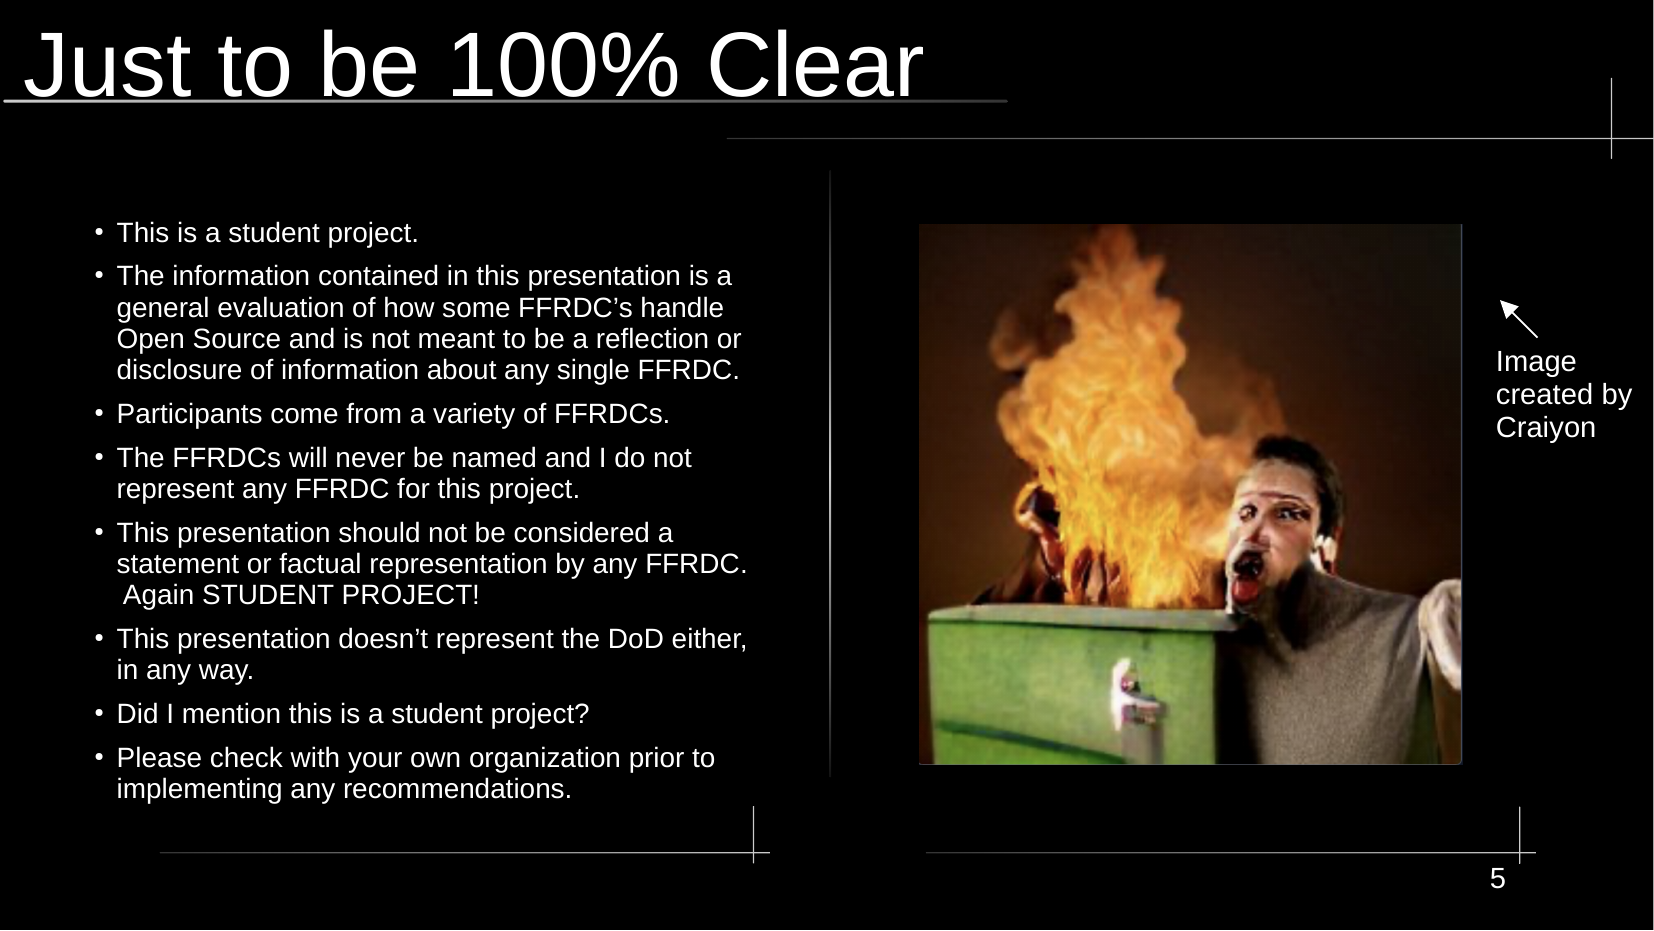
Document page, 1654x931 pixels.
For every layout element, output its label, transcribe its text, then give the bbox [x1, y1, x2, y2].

text_box Image created by Craiyon [1480, 337, 1654, 451]
picture [919, 224, 1463, 765]
list This is a student project. The information contained in this presentation is a general evaluation of how some FFRDC’s handle Open Source and is not meant to be a reflection or disclosure of information about any single FFRDC. Participants come from a variety of FFRDCs. The FFRDCs will never be named and I do not represent any FFRDC for this project. This presentation should not be considered a statement or factual representation by any FFRDC. Again STUDENT PROJECT! This presentation doesn’t represent the DoD either, in any way. Did I mention this is a student project? Please check with your own organization prior to implementing any recommendations. [86, 173, 751, 826]
title Just to be 100% Clear [23, 11, 1589, 119]
